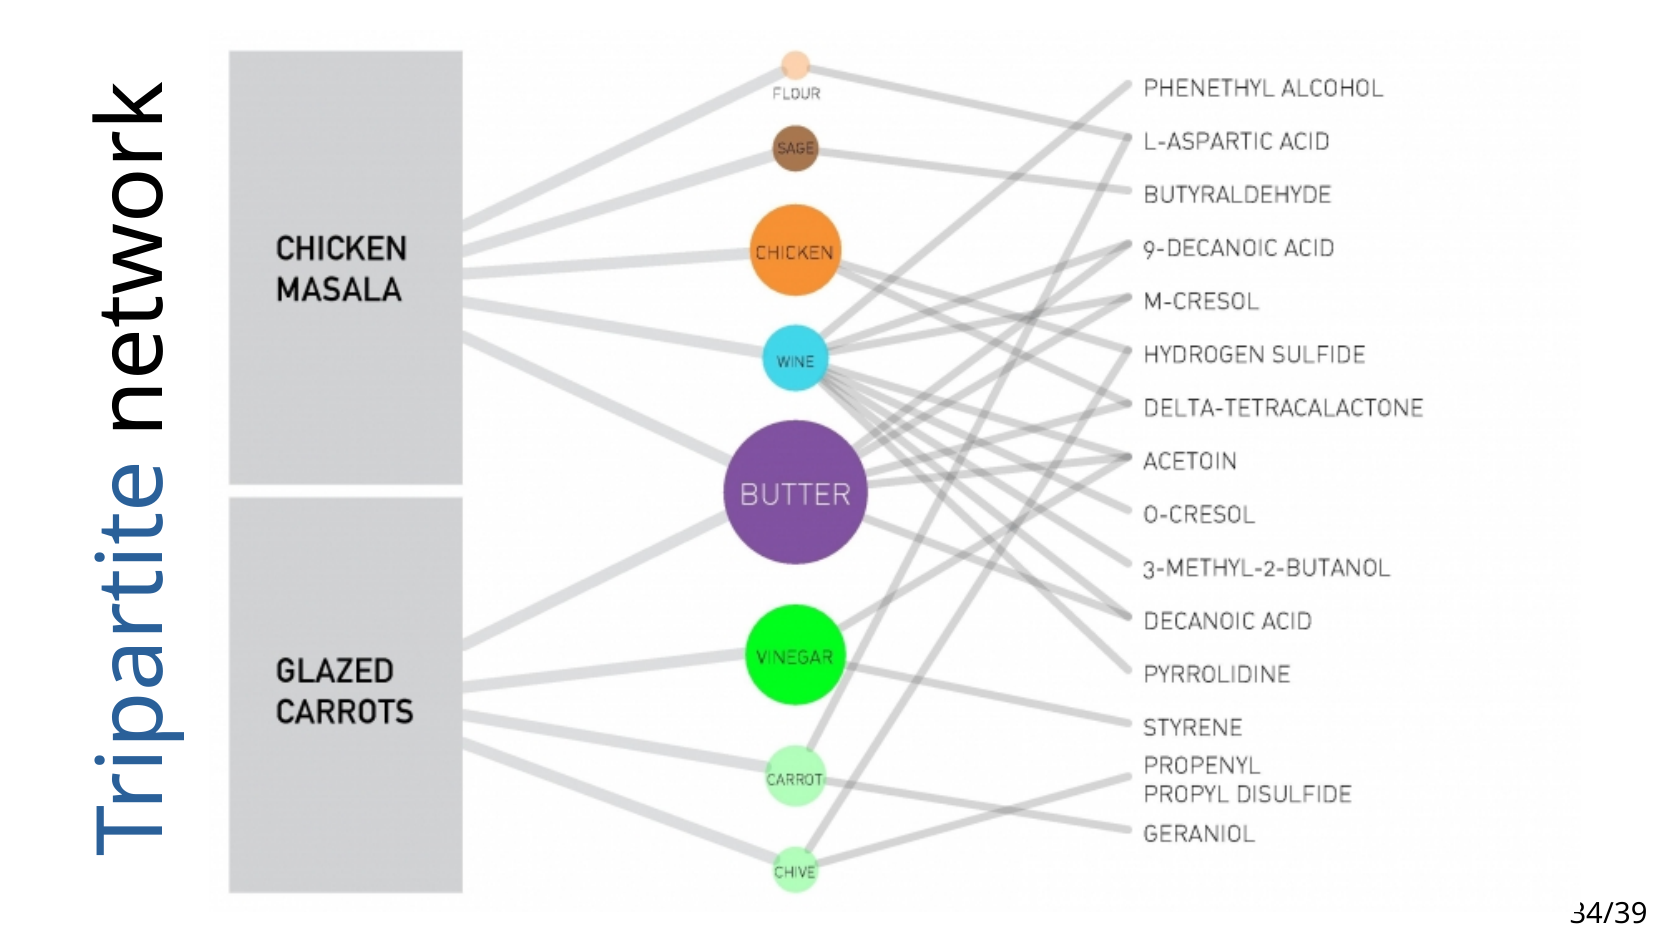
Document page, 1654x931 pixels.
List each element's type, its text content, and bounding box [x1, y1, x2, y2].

picture [209, 30, 1581, 912]
title Tripartite network [15, 7, 239, 931]
